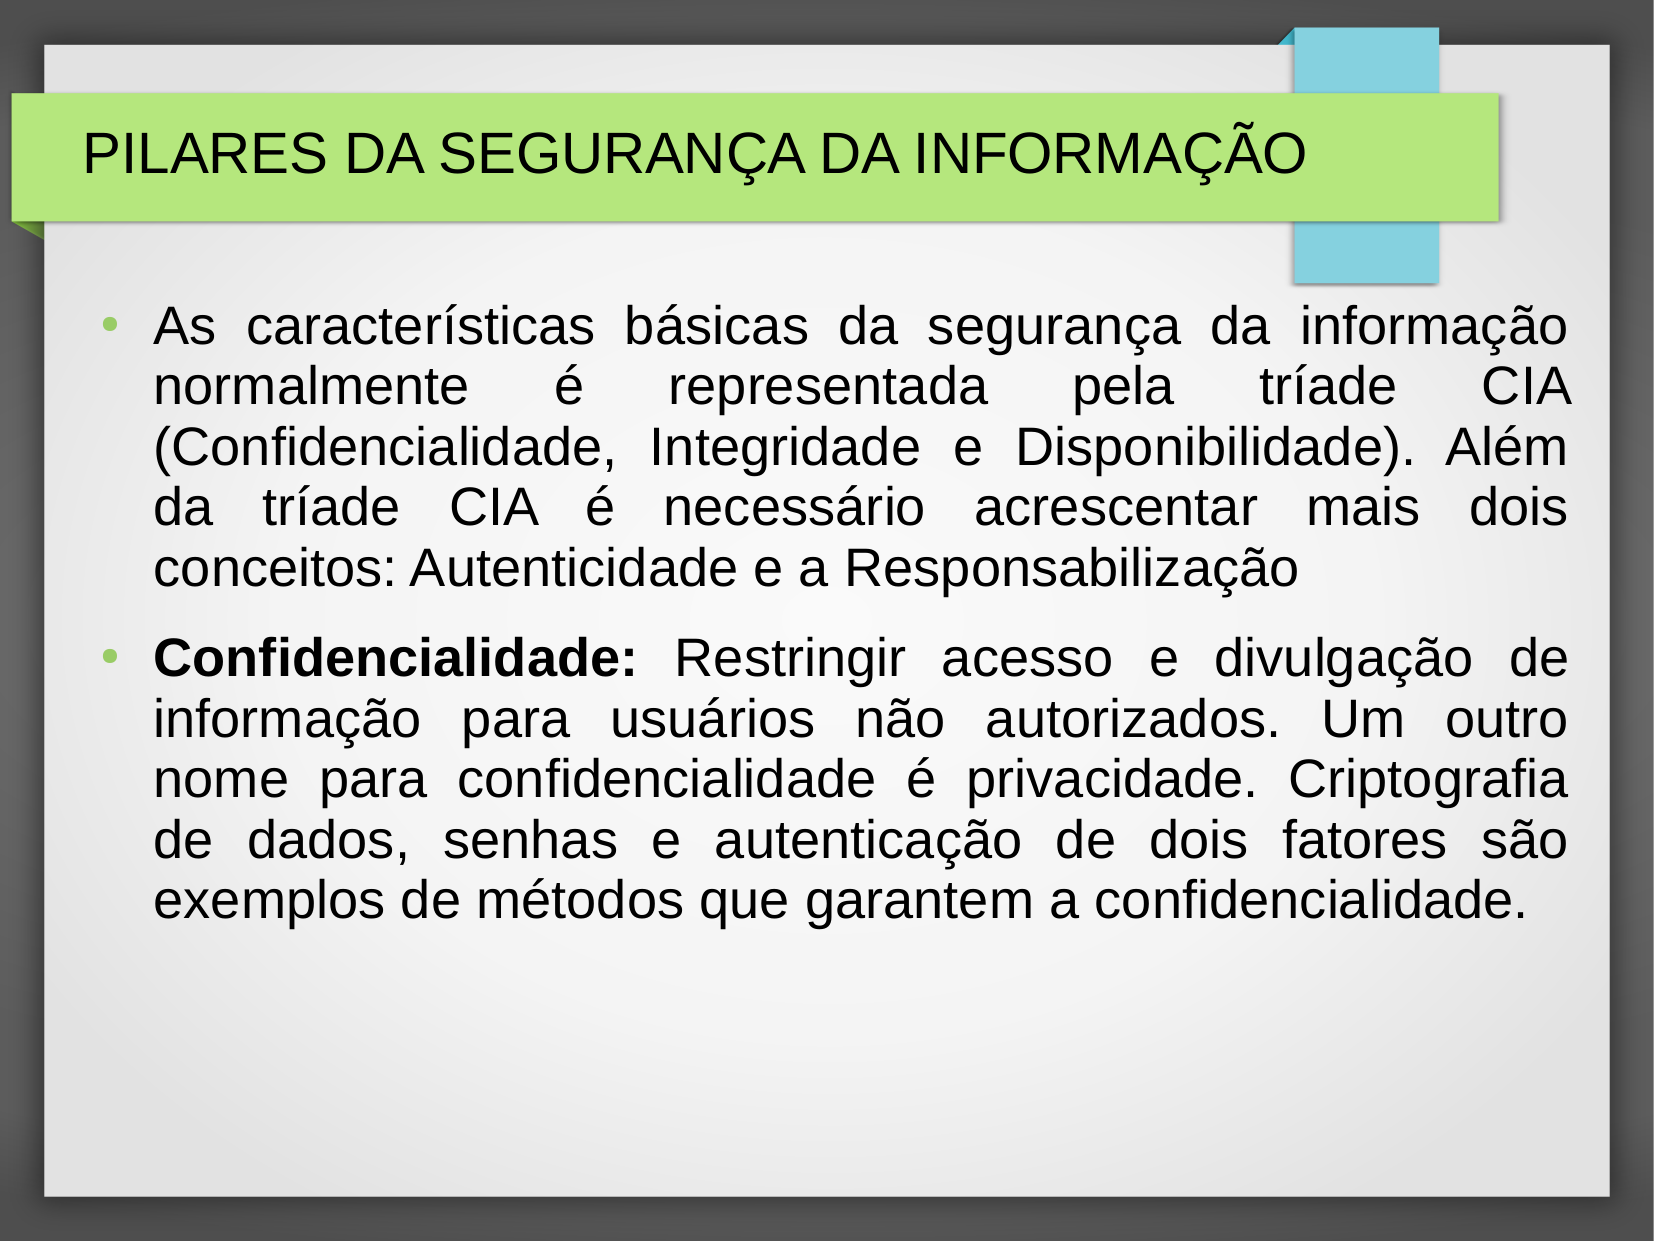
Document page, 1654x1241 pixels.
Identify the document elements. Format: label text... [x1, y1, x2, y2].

picture [0, 0, 1654, 1241]
list As características básicas da segurança da informação normalmente é representada pela tríade CIA (Confidencialidade, Integridade e Disponibilidade). Além da tríade CIA é necessário acrescentar mais dois conceitos: Autenticidade e a Responsabilização Confidencialidade: Restringir acesso e divulgação de informação para usuários não autorizados. Um outro nome para confidencialidade é privacidade. Criptografia de dados, senhas e autenticação de dois fatores são exemplos de métodos que garantem a confidencialidade. [82, 295, 1571, 1015]
title PILARES DA SEGURANÇA DA INFORMAÇÃO [82, 88, 1489, 219]
